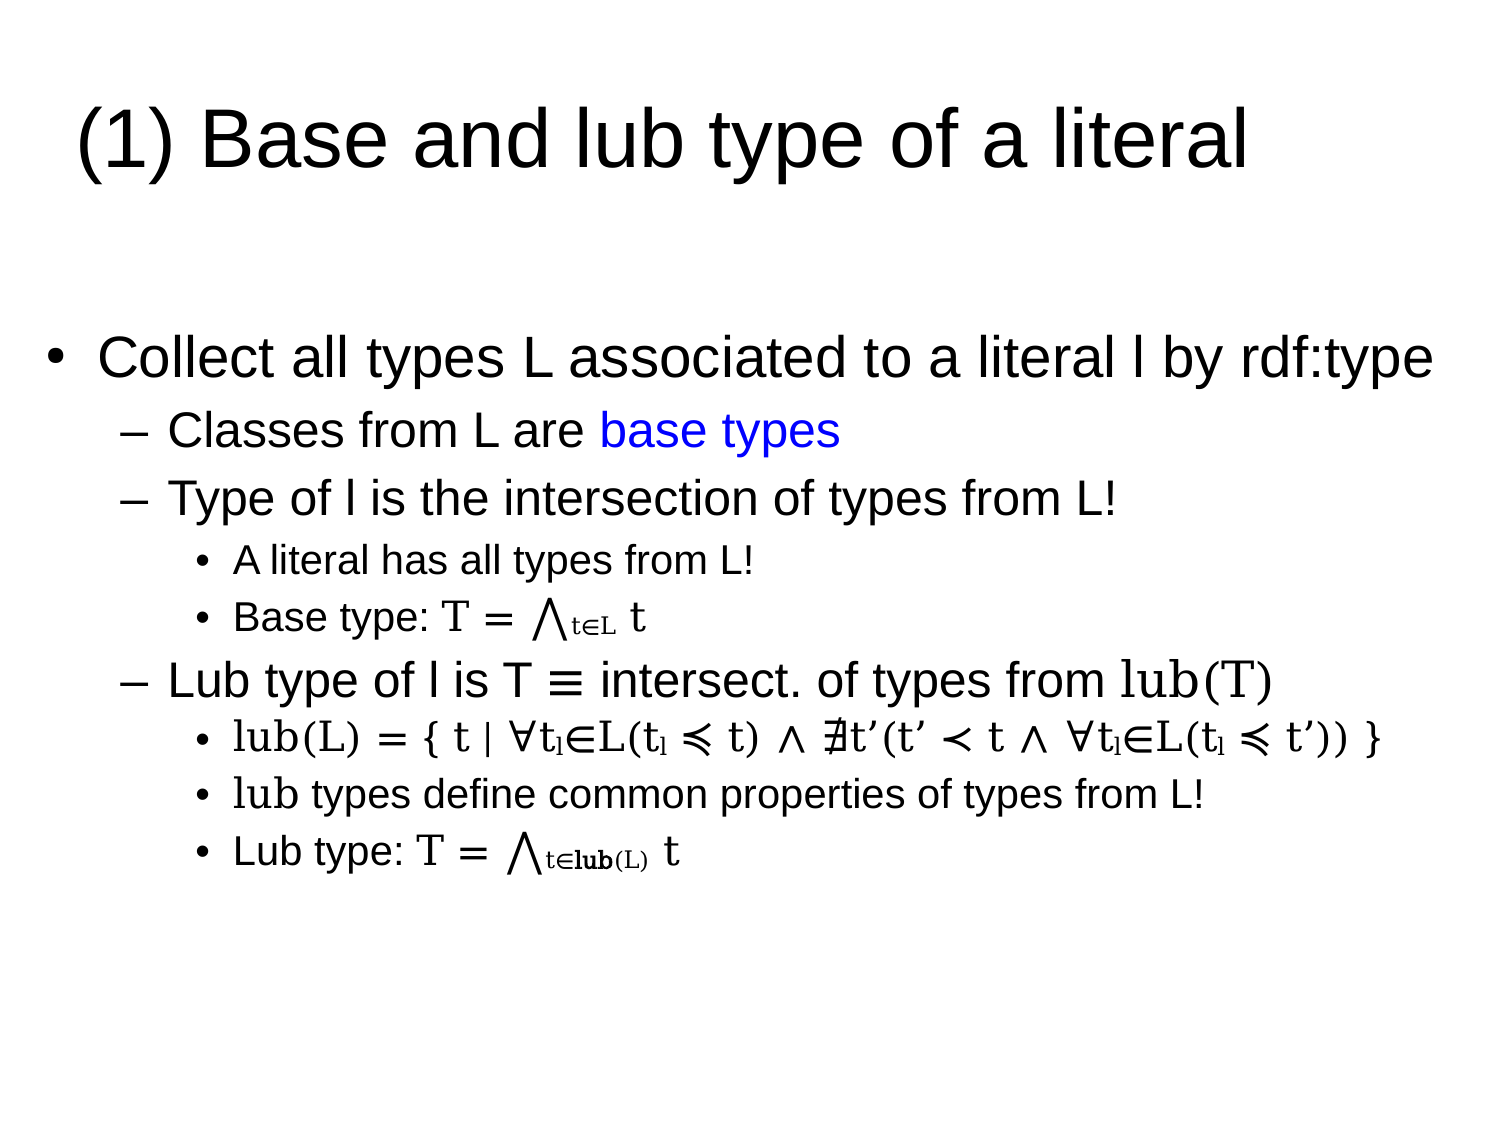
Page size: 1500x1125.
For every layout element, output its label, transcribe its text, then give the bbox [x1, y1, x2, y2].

title (1) Base and lub type of a literal [75, 45, 1426, 233]
list Collect all types L associated to a literal l by rdf:type Classes from L are base types Type of l is the intersection of types from L! A literal has all types from L! Base type: T = ⋀t∈L t Lub type of l is T ≡ intersect. of types from lub(T) lub(L) = { t | ∀tl∈L(tl ≼ t) ∧ ∄t’(t’ ≺ t ∧ ∀tl∈L(tl ≼ t’)) } lub types define common properties of types from L! Lub type: T = ⋀t∈lub(L) t [45, 324, 1447, 1125]
